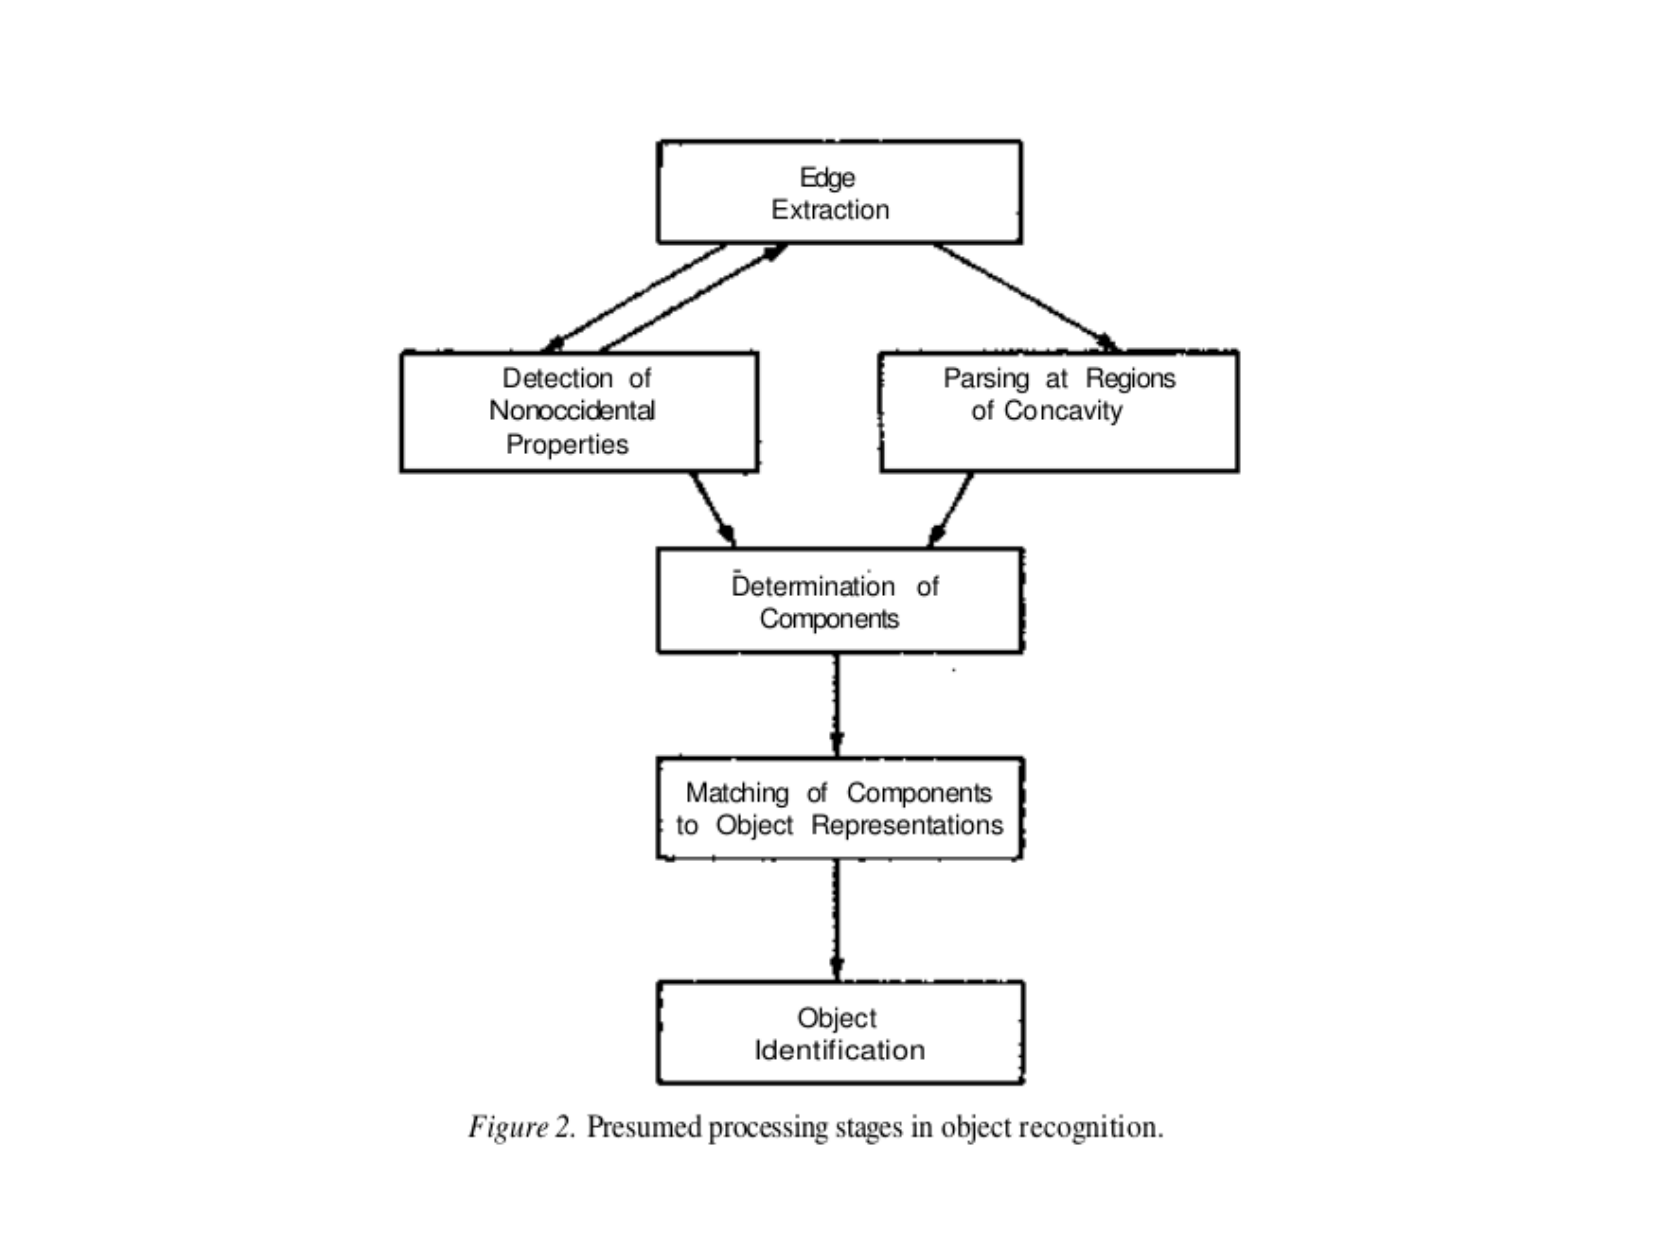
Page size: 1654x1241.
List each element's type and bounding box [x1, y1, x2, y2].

picture [351, 100, 1256, 1162]
